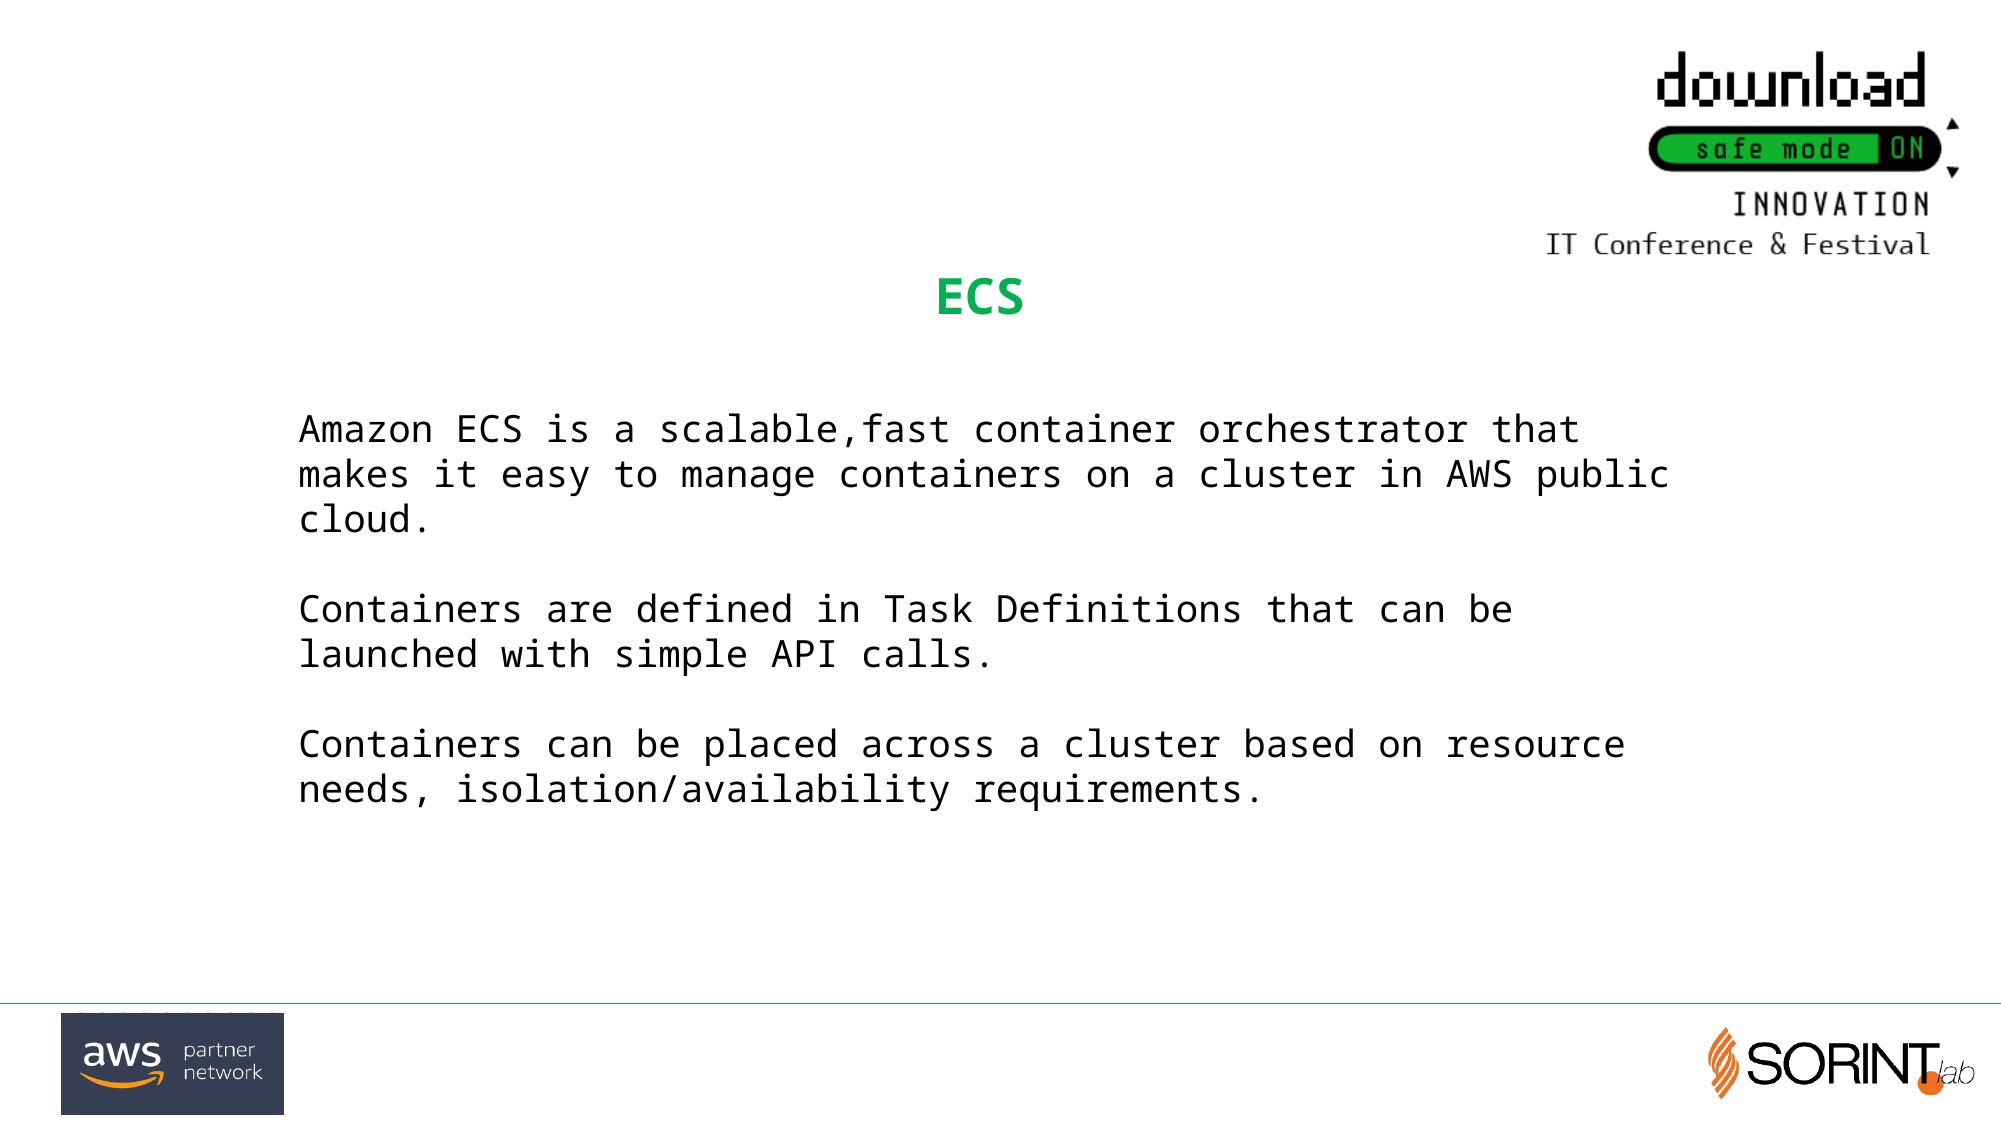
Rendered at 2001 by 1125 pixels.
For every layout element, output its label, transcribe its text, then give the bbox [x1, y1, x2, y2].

title ECS [365, 236, 1595, 340]
picture [1706, 1027, 1976, 1099]
picture [61, 1012, 284, 1115]
text_box Amazon ECS is a scalable,fast container orchestrator that makes it easy to manage containers on a cluster in AWS public cloud. Containers are defined in Task Definitions that can be launched with simple API calls. Containers can be placed across a cluster based on resource needs, isolation/availability requirements. [283, 389, 1701, 944]
picture [1545, 47, 1961, 263]
